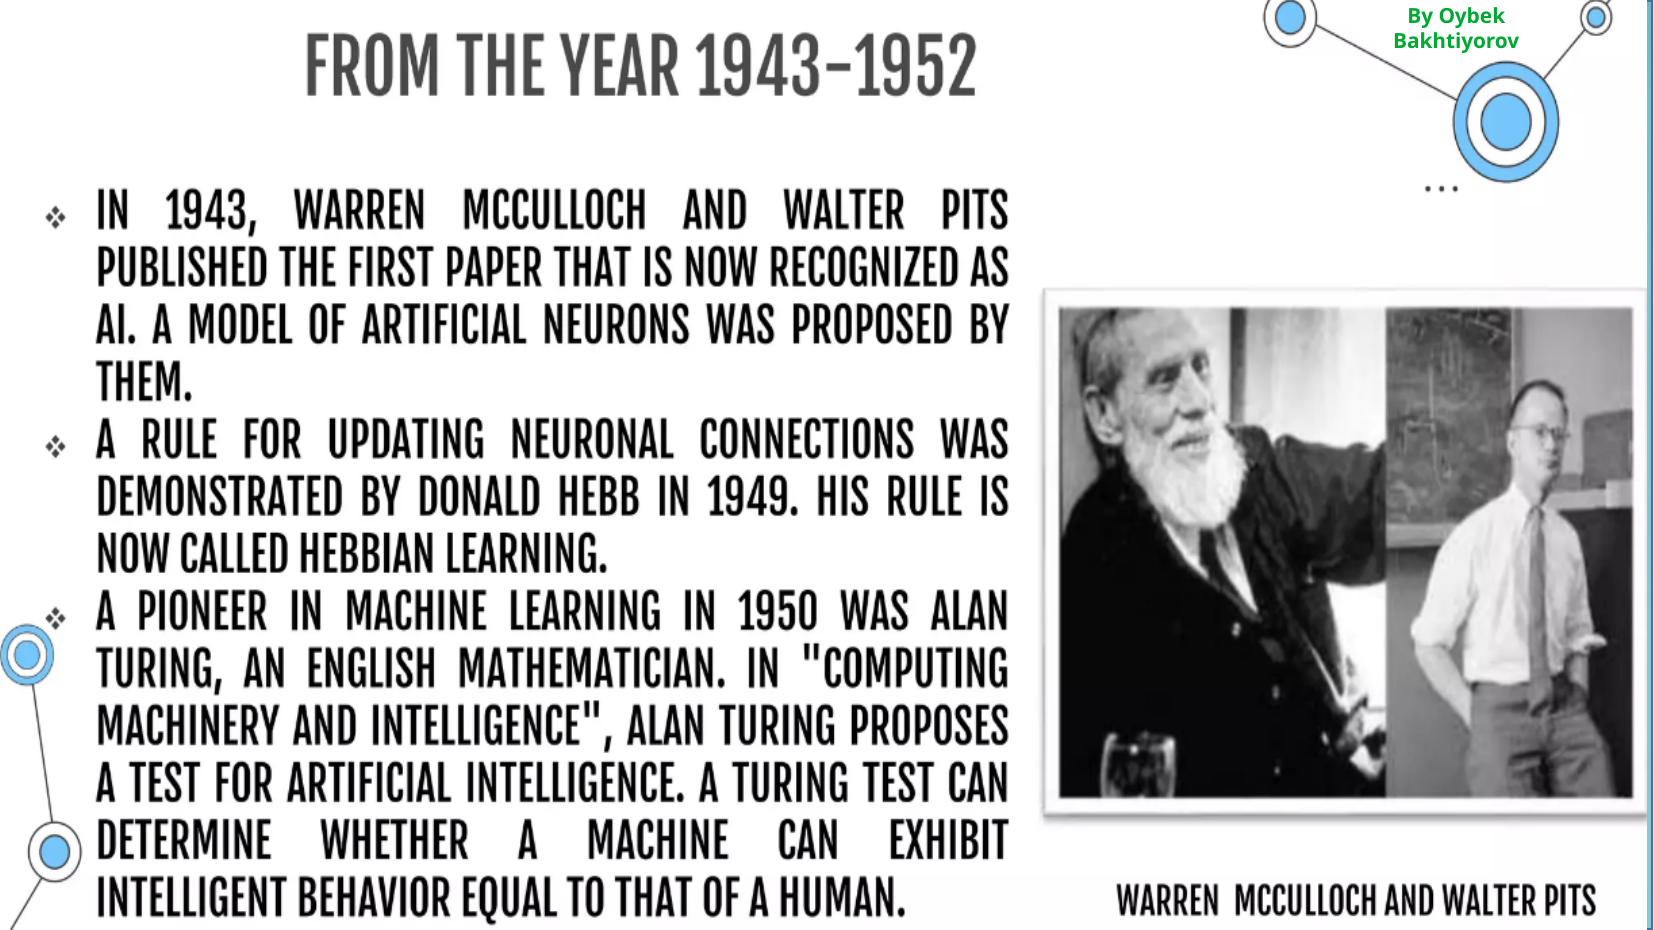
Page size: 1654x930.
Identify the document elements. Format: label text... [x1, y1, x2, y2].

picture [0, 0, 1647, 930]
title By Oybek Bakhtiyorov [1347, 0, 1566, 75]
